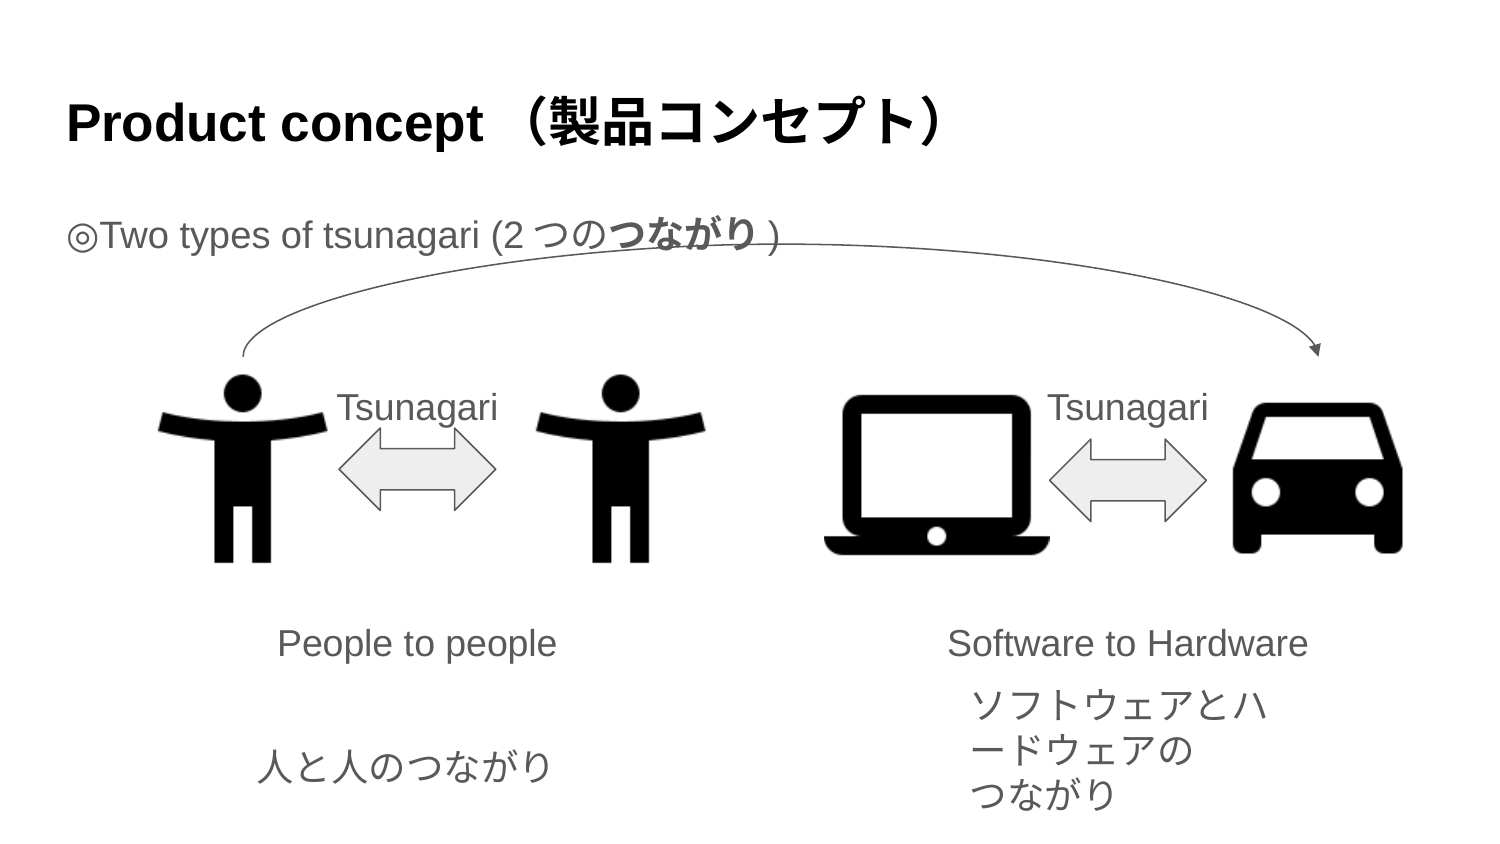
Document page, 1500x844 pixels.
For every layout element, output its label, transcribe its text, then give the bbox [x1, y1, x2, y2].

title Product concept（製品コンセプト） [51, 72, 1449, 167]
picture [824, 367, 1050, 593]
picture [130, 356, 356, 582]
text_box 人と人のつながり [240, 729, 588, 805]
text_box Software to Hardware [862, 603, 1394, 679]
text_box Tsunagari [244, 367, 591, 443]
text_box [339, 443, 496, 511]
picture [508, 356, 734, 582]
text_box ソフトウェアとハードウェアの つながり [954, 666, 1302, 832]
text_box [1049, 443, 1207, 522]
list ◎Two types of tsunagari (2つのつながり) [460, 245, 1108, 272]
text_box People to people [244, 603, 591, 679]
text_box Tsunagari [954, 367, 1302, 443]
picture [1205, 356, 1431, 582]
list ◎Two types of tsunagari (2つのつながり) [51, 189, 1449, 272]
